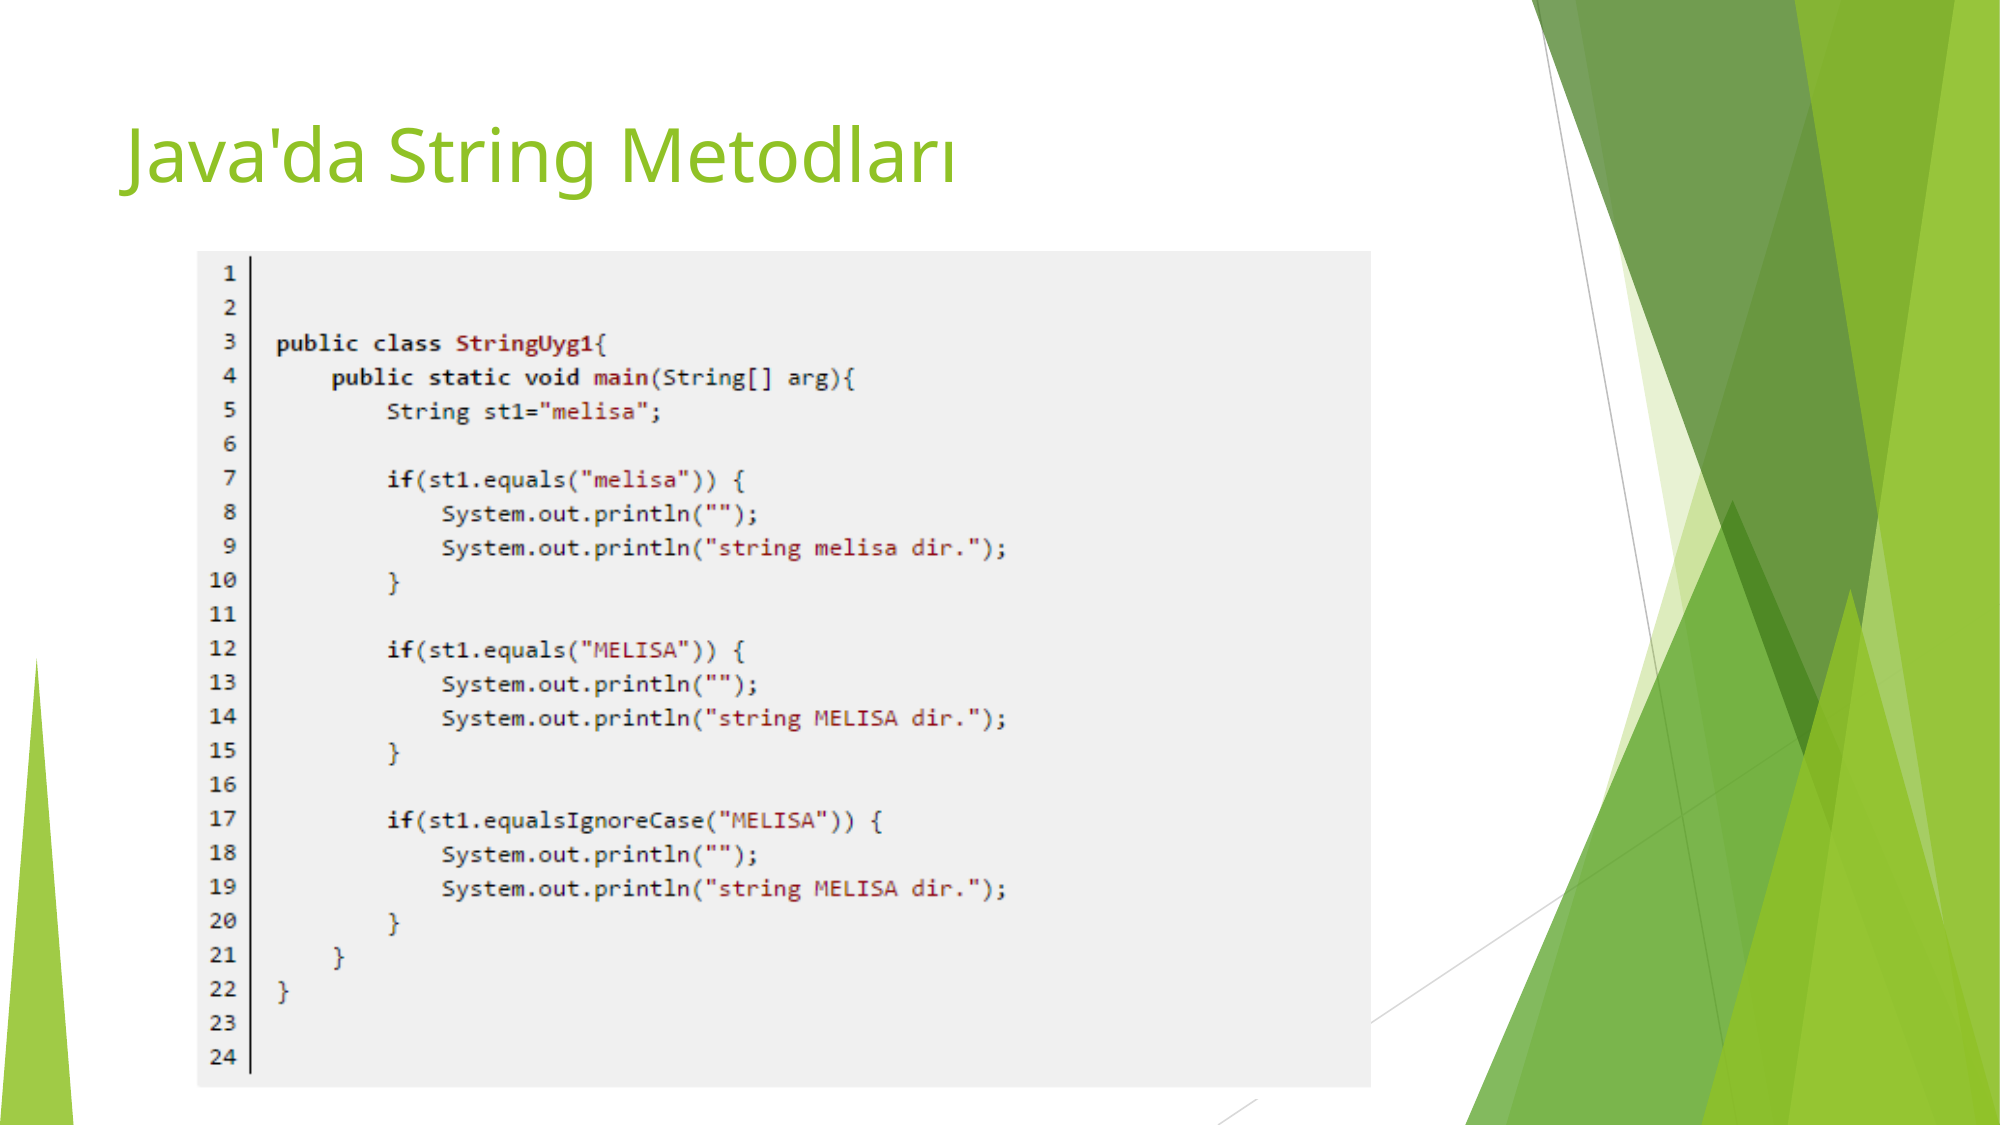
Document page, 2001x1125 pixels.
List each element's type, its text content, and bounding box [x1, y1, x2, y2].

title Java'da String Metodları [111, 99, 1522, 317]
picture [188, 251, 1371, 1099]
